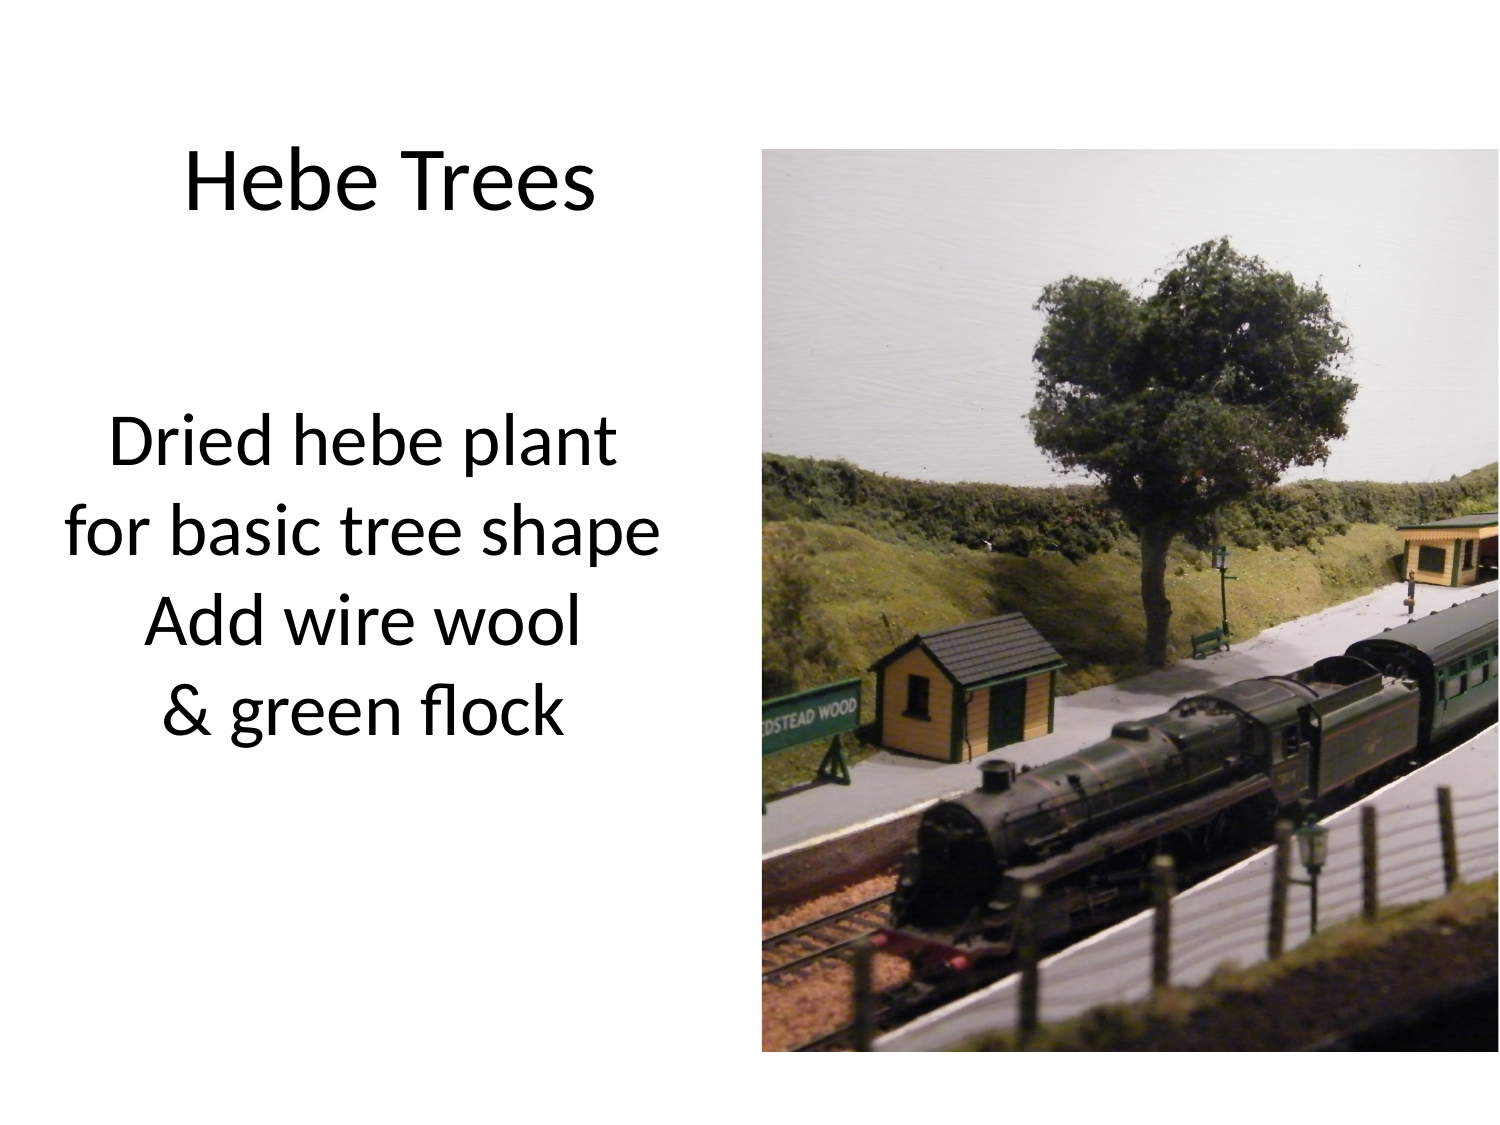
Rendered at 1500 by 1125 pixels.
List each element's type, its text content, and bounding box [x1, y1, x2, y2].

text_box Dried hebe plant for basic tree shape Add wire wool & green flock [37, 373, 690, 858]
title Hebe Trees [64, 79, 717, 268]
picture [761, 149, 1499, 1057]
